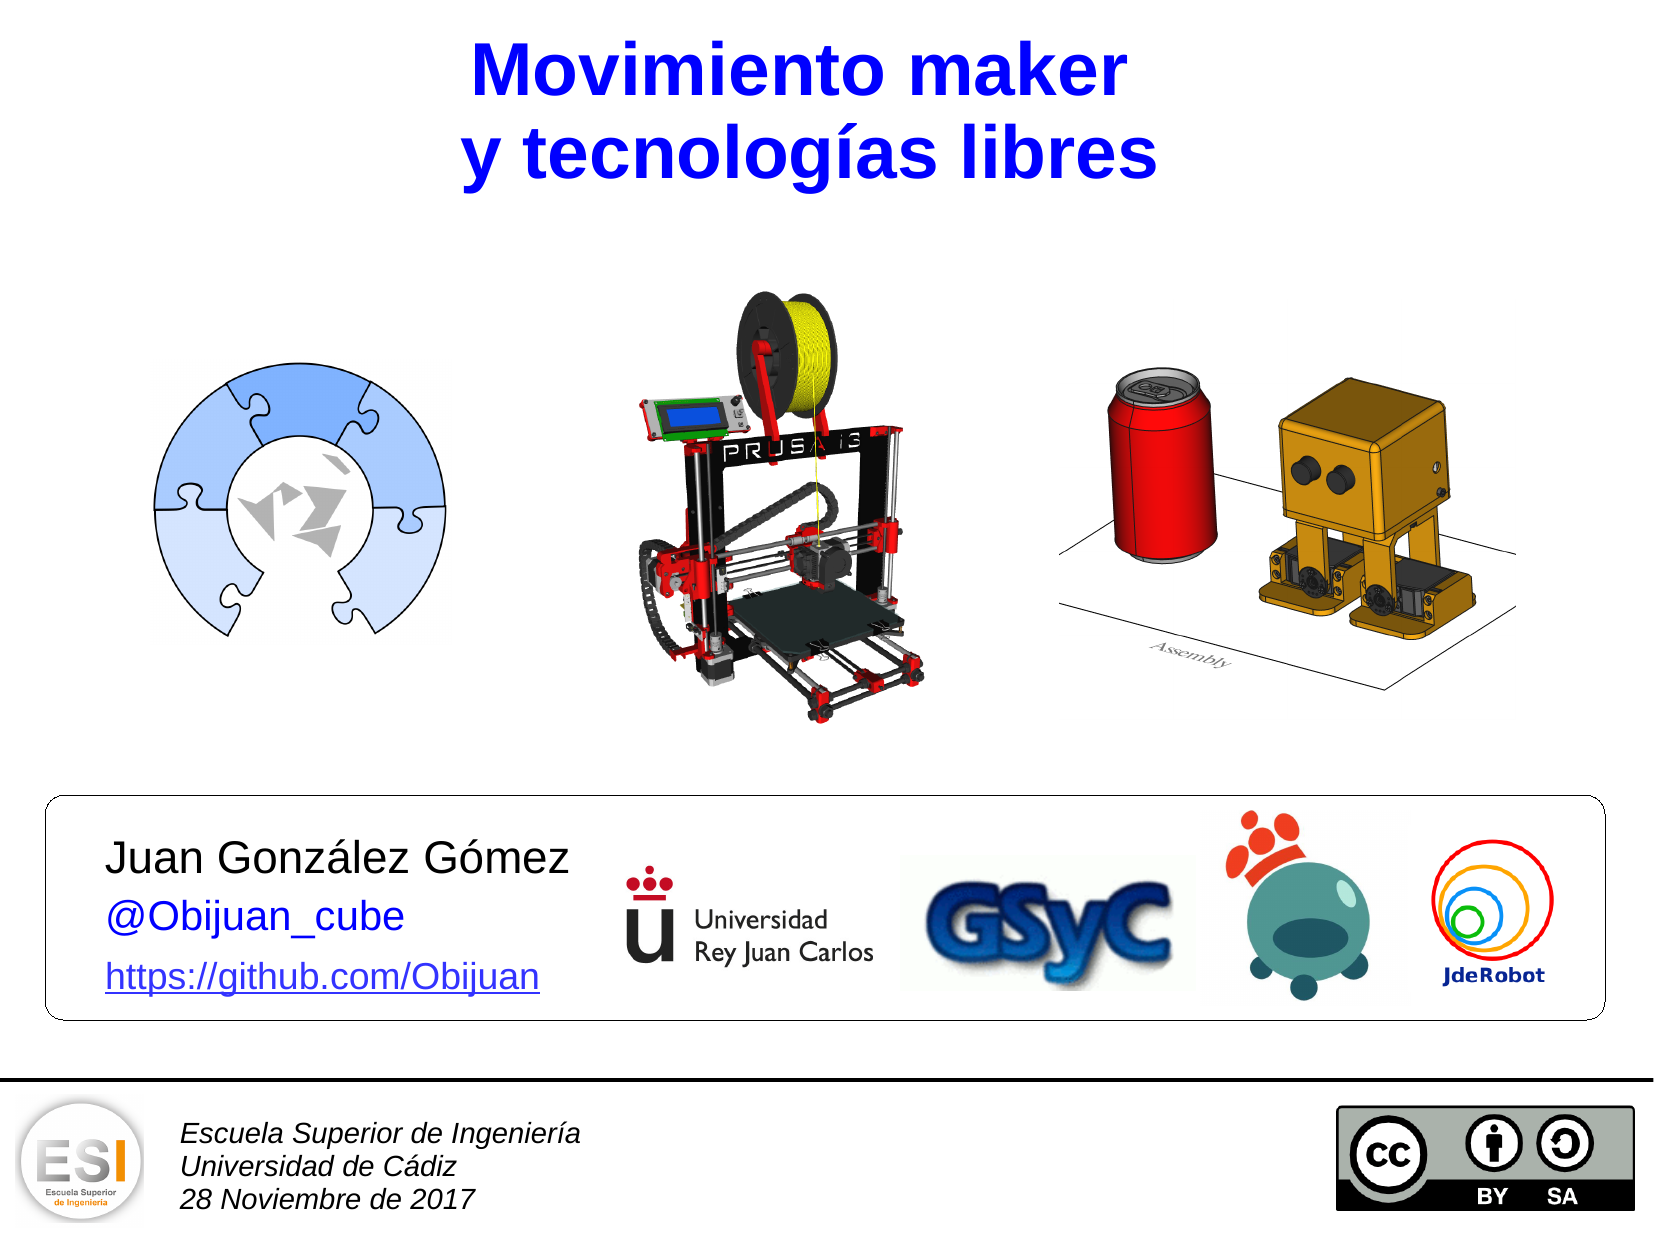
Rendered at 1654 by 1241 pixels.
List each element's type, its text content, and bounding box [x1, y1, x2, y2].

picture [15, 1094, 144, 1228]
title Movimiento maker y tecnologías libres [150, 26, 1471, 196]
picture [618, 282, 946, 736]
picture [900, 855, 1196, 991]
picture [610, 855, 886, 976]
picture [1200, 810, 1576, 1006]
text_box [45, 795, 1606, 1021]
picture [150, 359, 452, 646]
picture [1336, 1094, 1636, 1221]
text_box https://github.com/Obijuan [90, 948, 556, 1006]
text_box Escuela Superior de Ingeniería Universidad de Cádiz 28 Noviembre de 2017 [165, 1110, 616, 1224]
text_box @Obijuan_cube [90, 885, 451, 961]
picture [1059, 299, 1516, 721]
text_box Juan González Gómez [90, 825, 601, 916]
